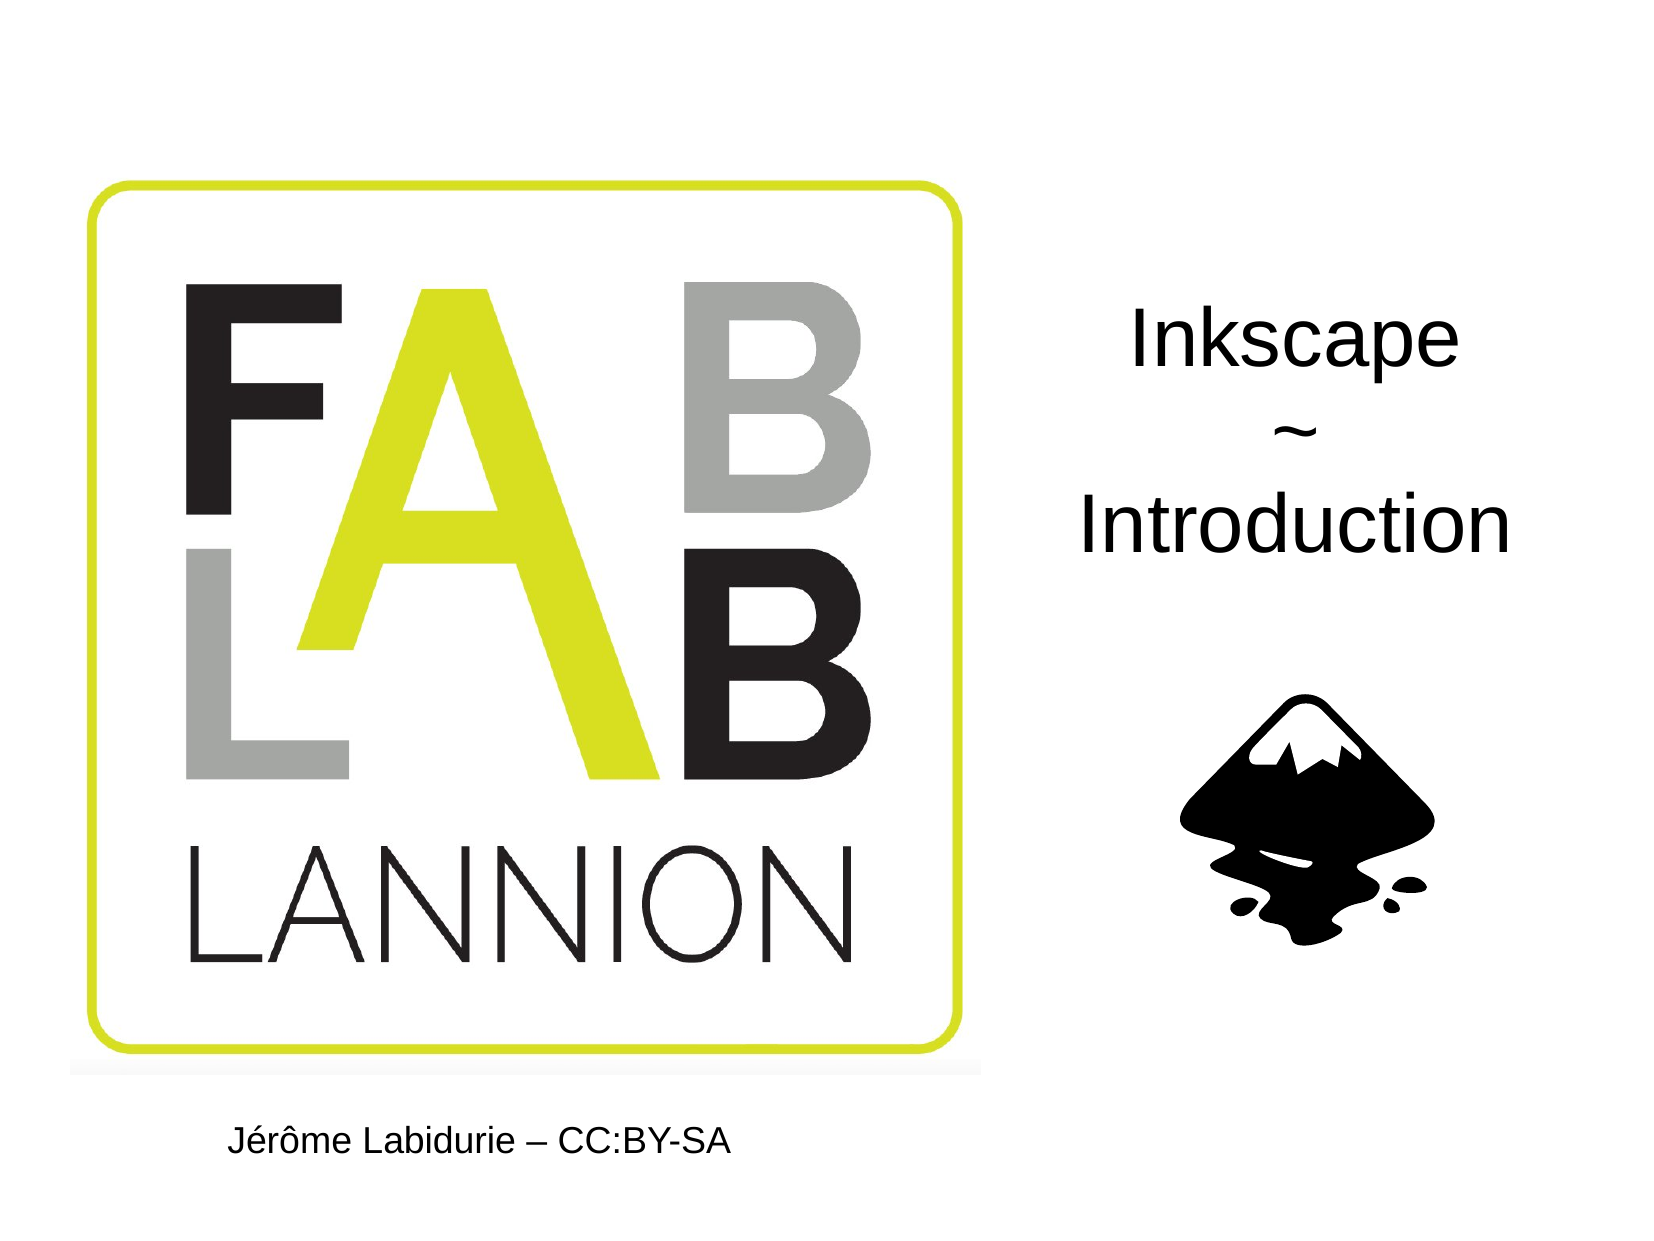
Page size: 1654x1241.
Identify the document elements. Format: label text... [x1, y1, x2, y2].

picture [1169, 683, 1443, 957]
text_box Inkscape ~ Introduction [1062, 283, 1536, 756]
picture [70, 165, 981, 1075]
text_box Jérôme Labidurie – CC:BY-SA [212, 1112, 746, 1170]
